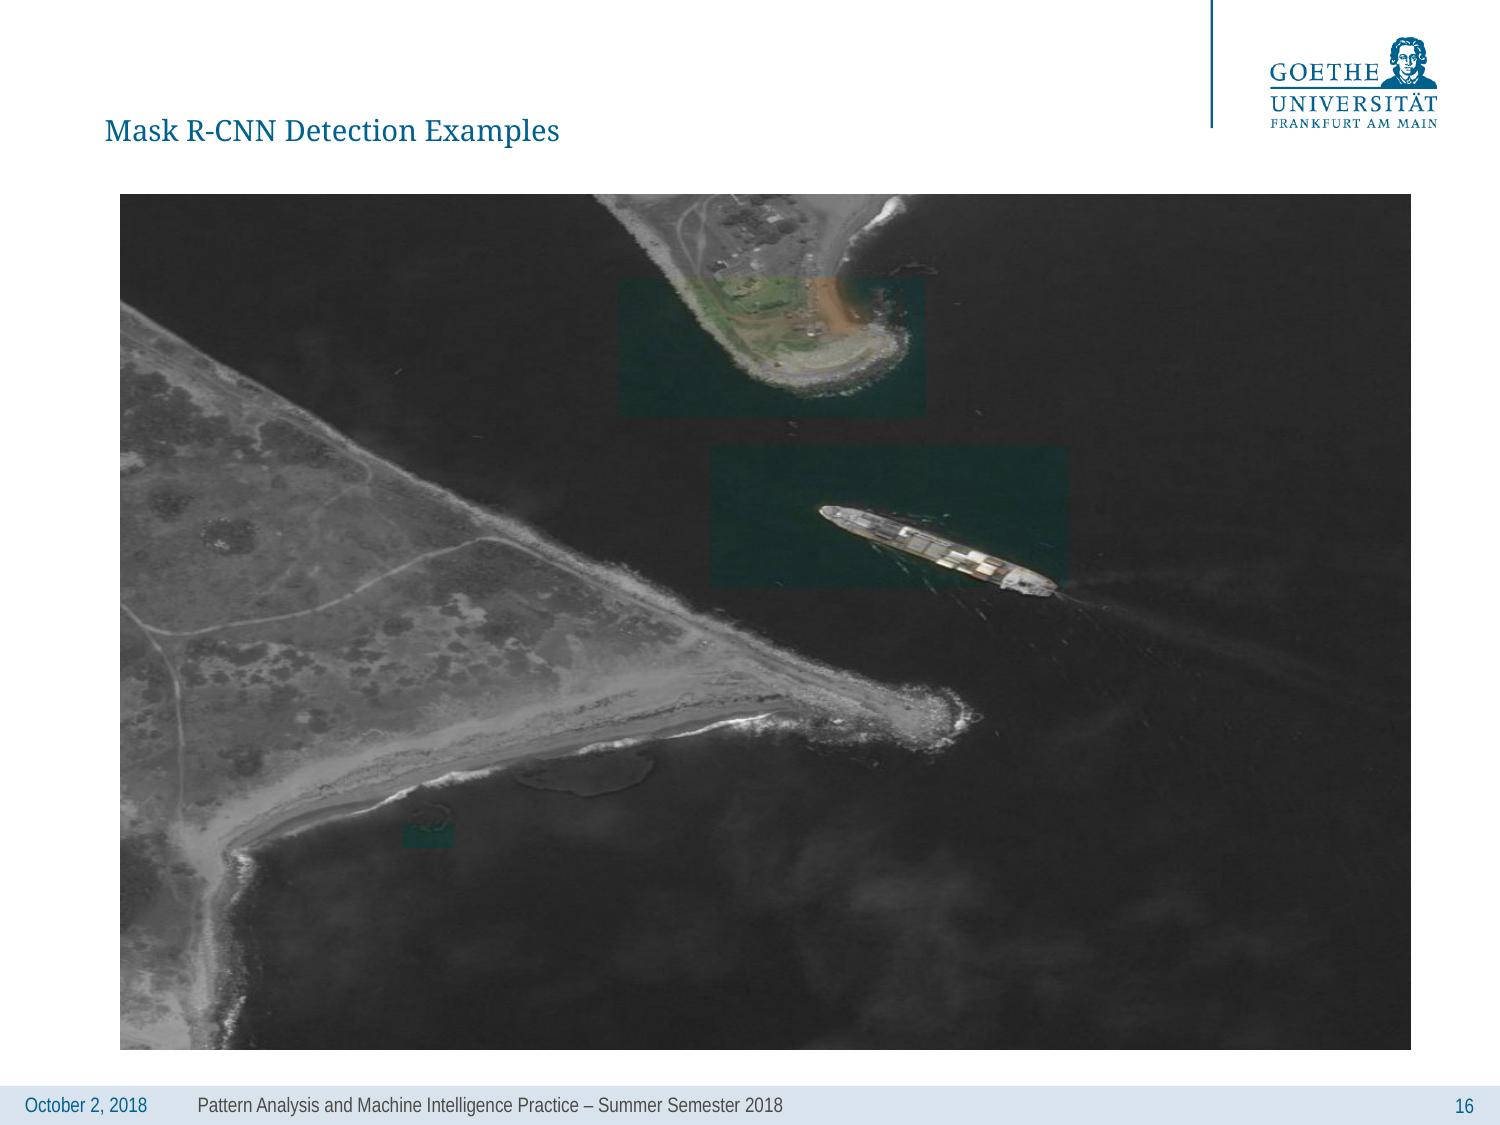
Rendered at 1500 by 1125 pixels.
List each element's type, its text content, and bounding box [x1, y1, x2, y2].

text_box <number> [1417, 1092, 1474, 1122]
text_box Pattern Analysis and Machine Intelligence Practice – Summer Semester 2018 [183, 1091, 1341, 1120]
text_box Mask R-CNN Detection Examples [104, 19, 1187, 149]
picture [0, 0, 1500, 1125]
